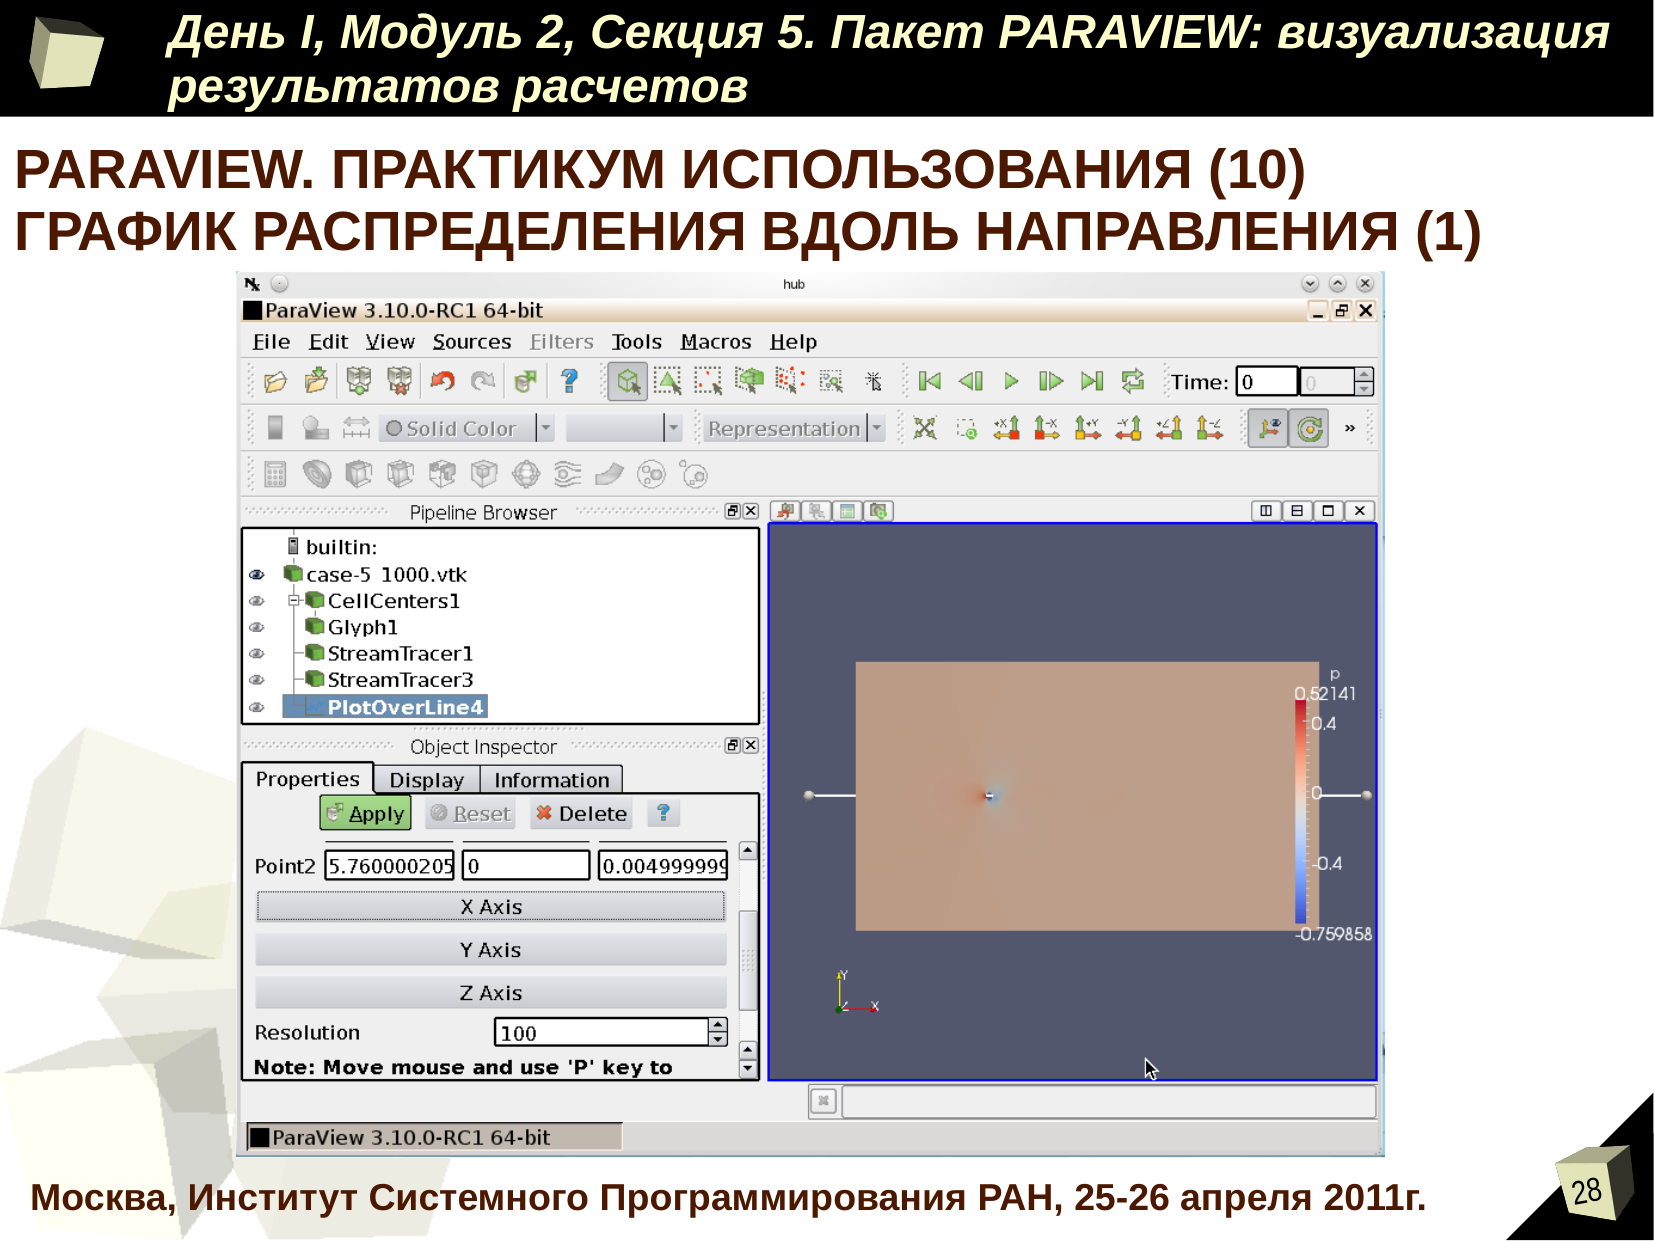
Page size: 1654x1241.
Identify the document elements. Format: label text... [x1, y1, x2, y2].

text_box PARAVIEW. ПРАКТИКУМ ИСПОЛЬЗОВАНИЯ (10) ГРАФИК РАСПРЕДЕЛЕНИЯ ВДОЛЬ НАПРАВЛЕНИЯ (1) [0, 130, 1654, 270]
picture [464, 1193, 472, 1198]
picture [0, 271, 1385, 1241]
